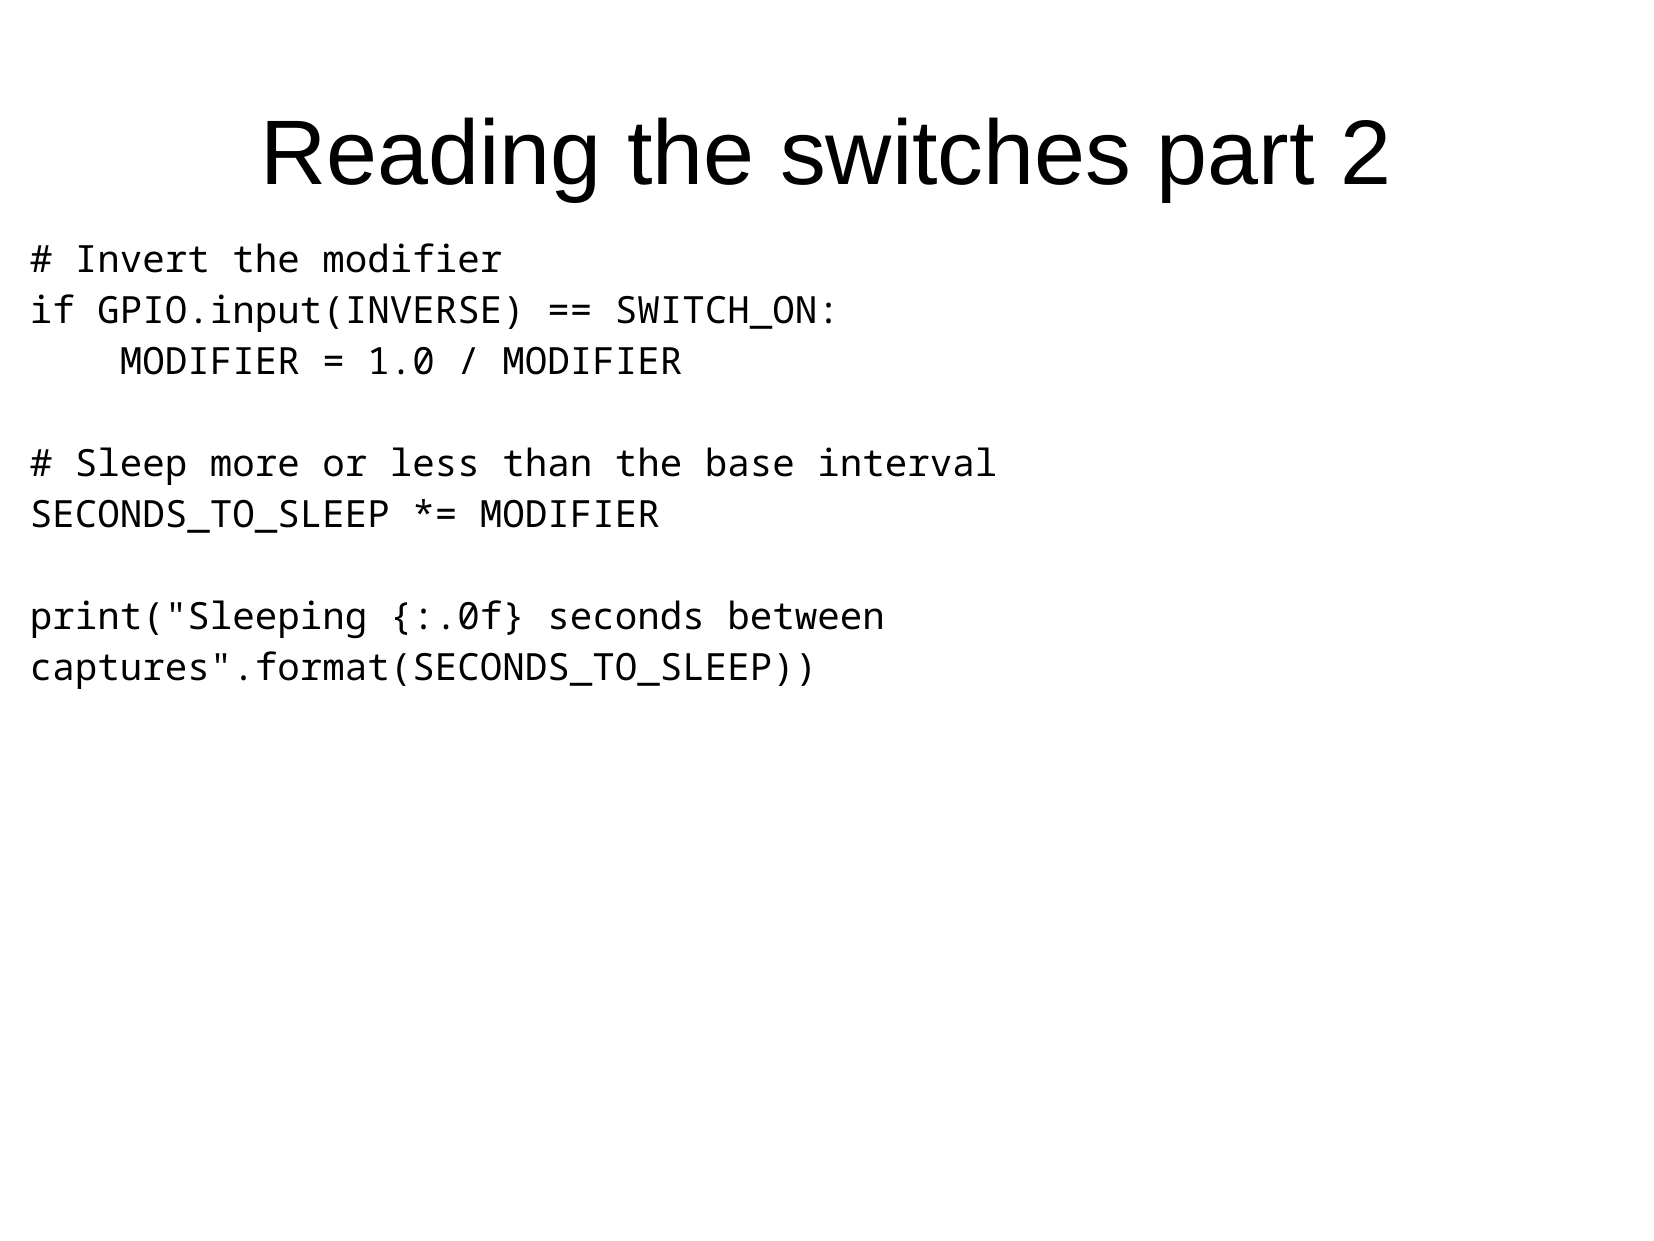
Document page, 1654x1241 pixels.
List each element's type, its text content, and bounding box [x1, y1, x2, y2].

title Reading the switches part 2 [82, 49, 1571, 225]
text_box # Invert the modifier if GPIO.input(INVERSE) == SWITCH_ON: MODIFIER = 1.0 / MODIFIER # Sleep more or less than the base interval SECONDS_TO_SLEEP *= MODIFIER print("Sleeping {:.0f} seconds between captures".format(SECONDS_TO_SLEEP)) [15, 225, 1636, 632]
